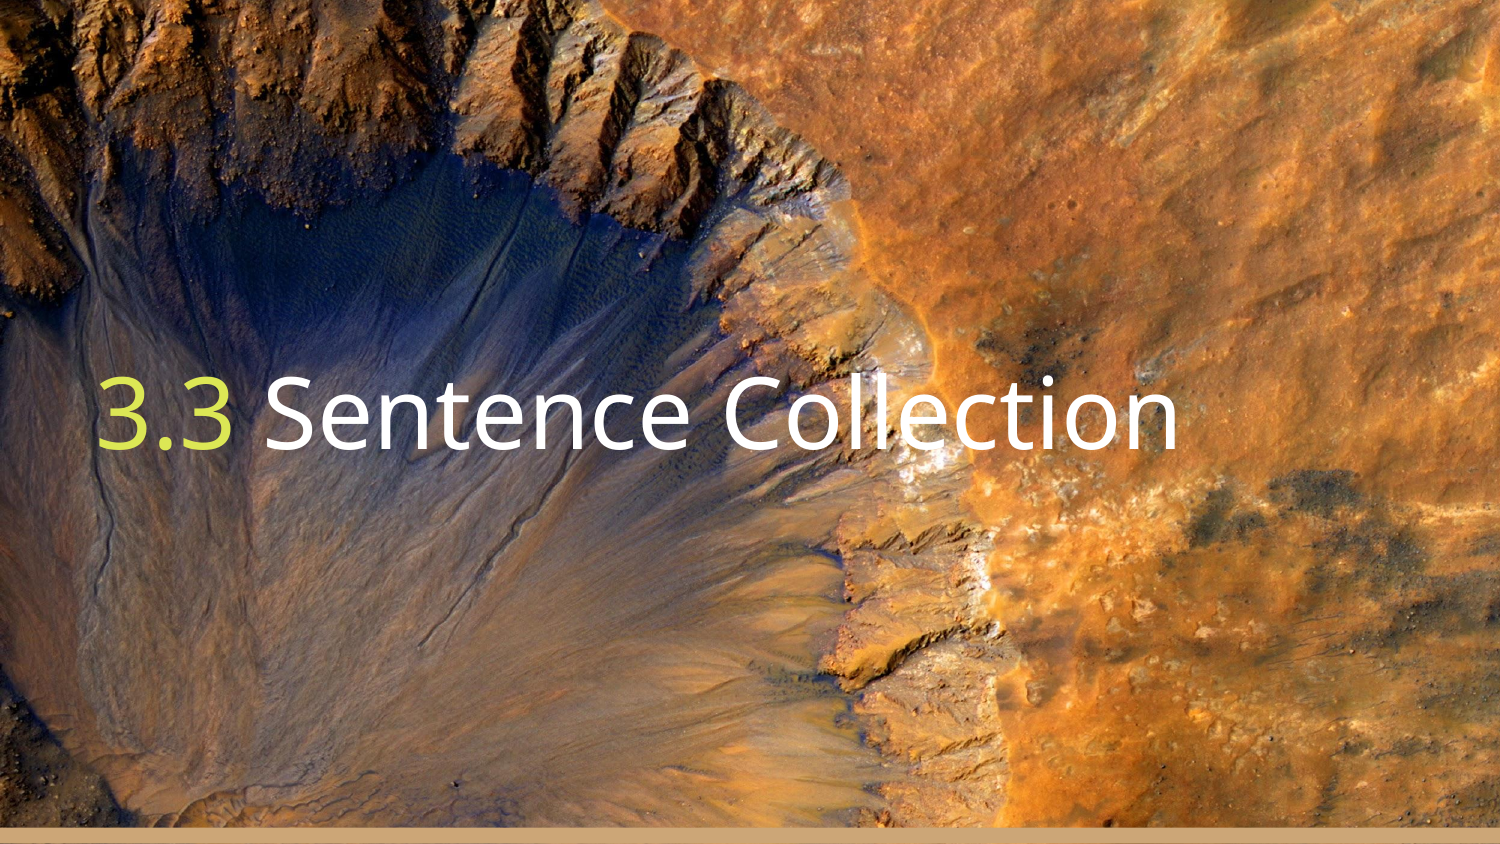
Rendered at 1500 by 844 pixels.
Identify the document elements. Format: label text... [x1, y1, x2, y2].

picture [0, 0, 1500, 827]
title 3.3 Sentence Collection [80, 73, 1348, 745]
